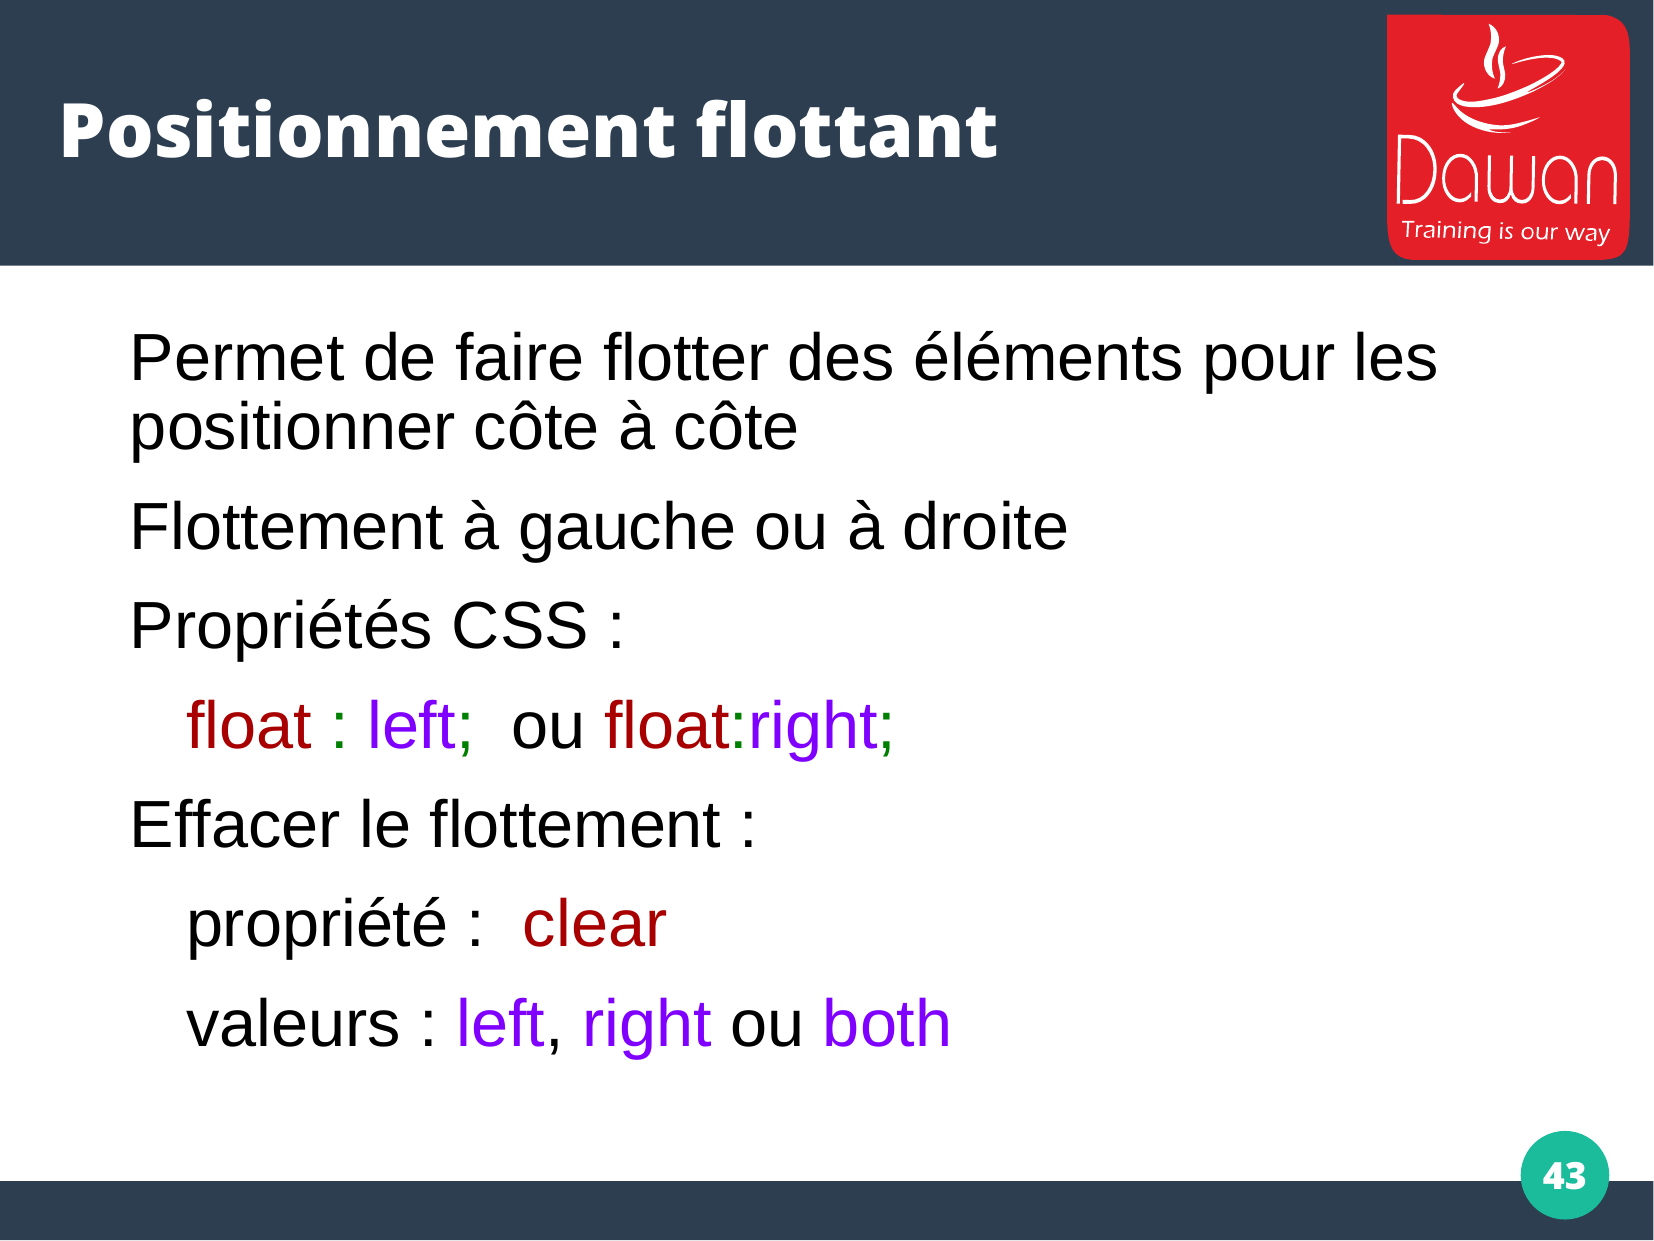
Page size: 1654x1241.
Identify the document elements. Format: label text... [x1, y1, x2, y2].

title Positionnement flottant [59, 49, 1387, 207]
list Permet de faire flotter des éléments pour les positionner côte à côte Flottement à gauche ou à droite Propriétés CSS : float : left; ou float:right; Effacer le flottement : propriété : clear valeurs : left, right ou both [59, 324, 1595, 1152]
picture [1387, 14, 1630, 260]
